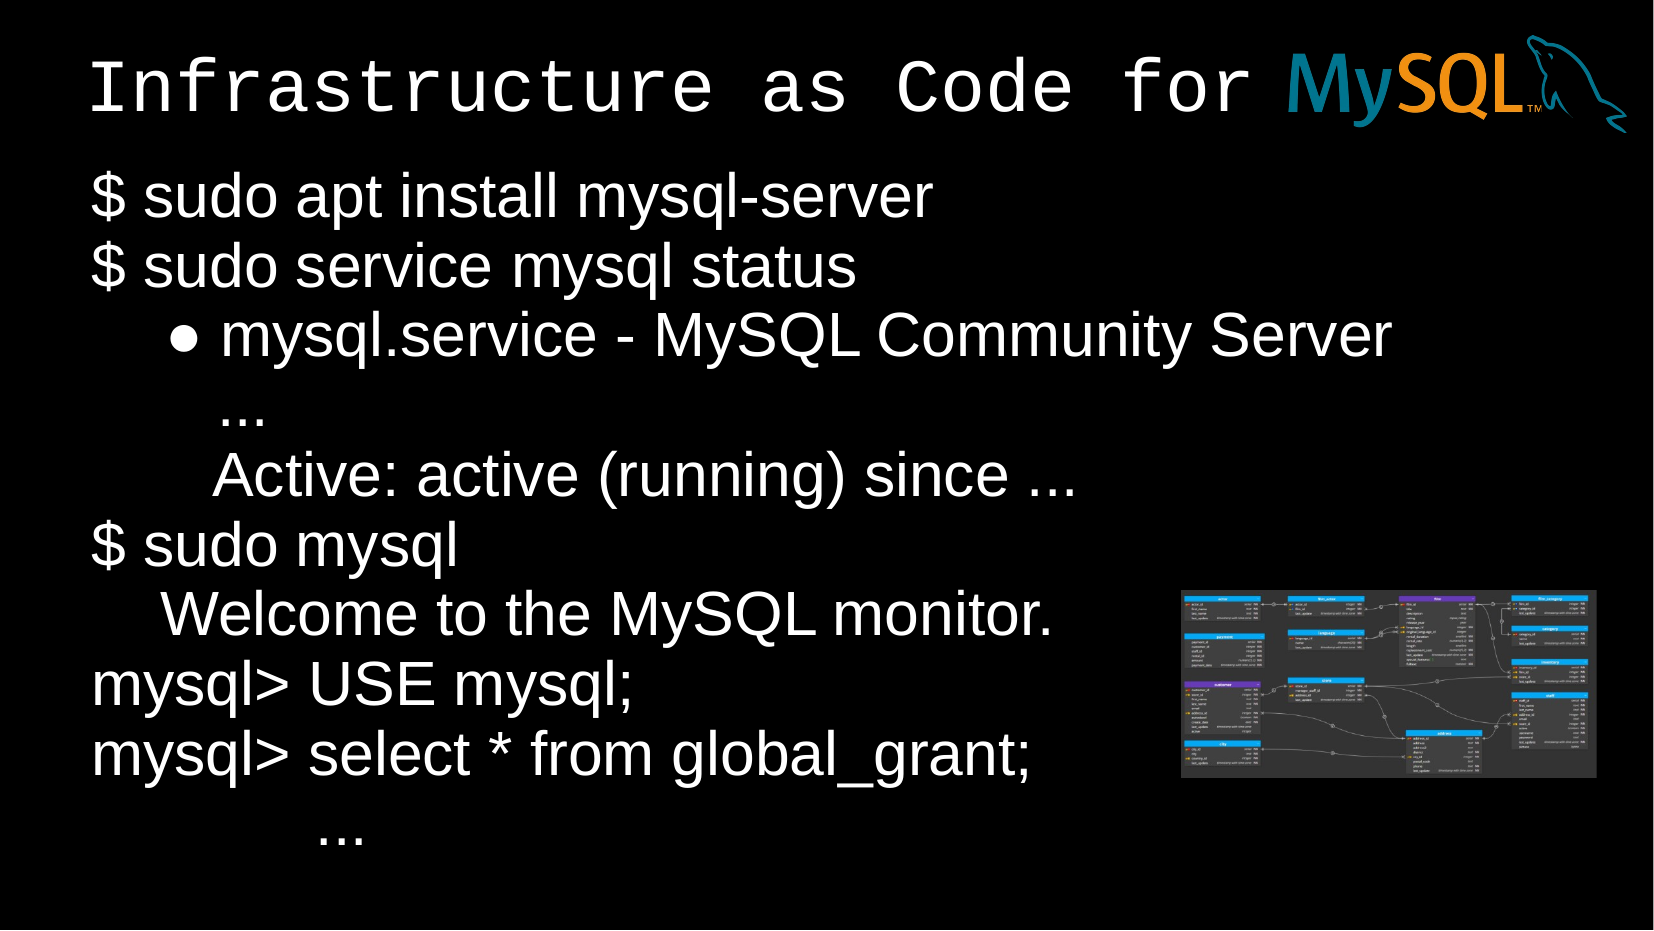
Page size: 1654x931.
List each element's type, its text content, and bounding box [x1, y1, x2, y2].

picture [1314, 98, 1319, 107]
text_box $ sudo apt install mysql-server $ sudo service mysql status ● mysql.service - MySQL Community Server ... Active: active (running) since ... $ sudo mysql Welcome to the MySQL monitor. mysql> USE mysql; mysql> select * from global_grant; ... [76, 153, 1465, 866]
picture [1181, 590, 1597, 778]
text_box Infrastructure as Code for [70, 41, 1276, 142]
picture [1288, 35, 1630, 133]
